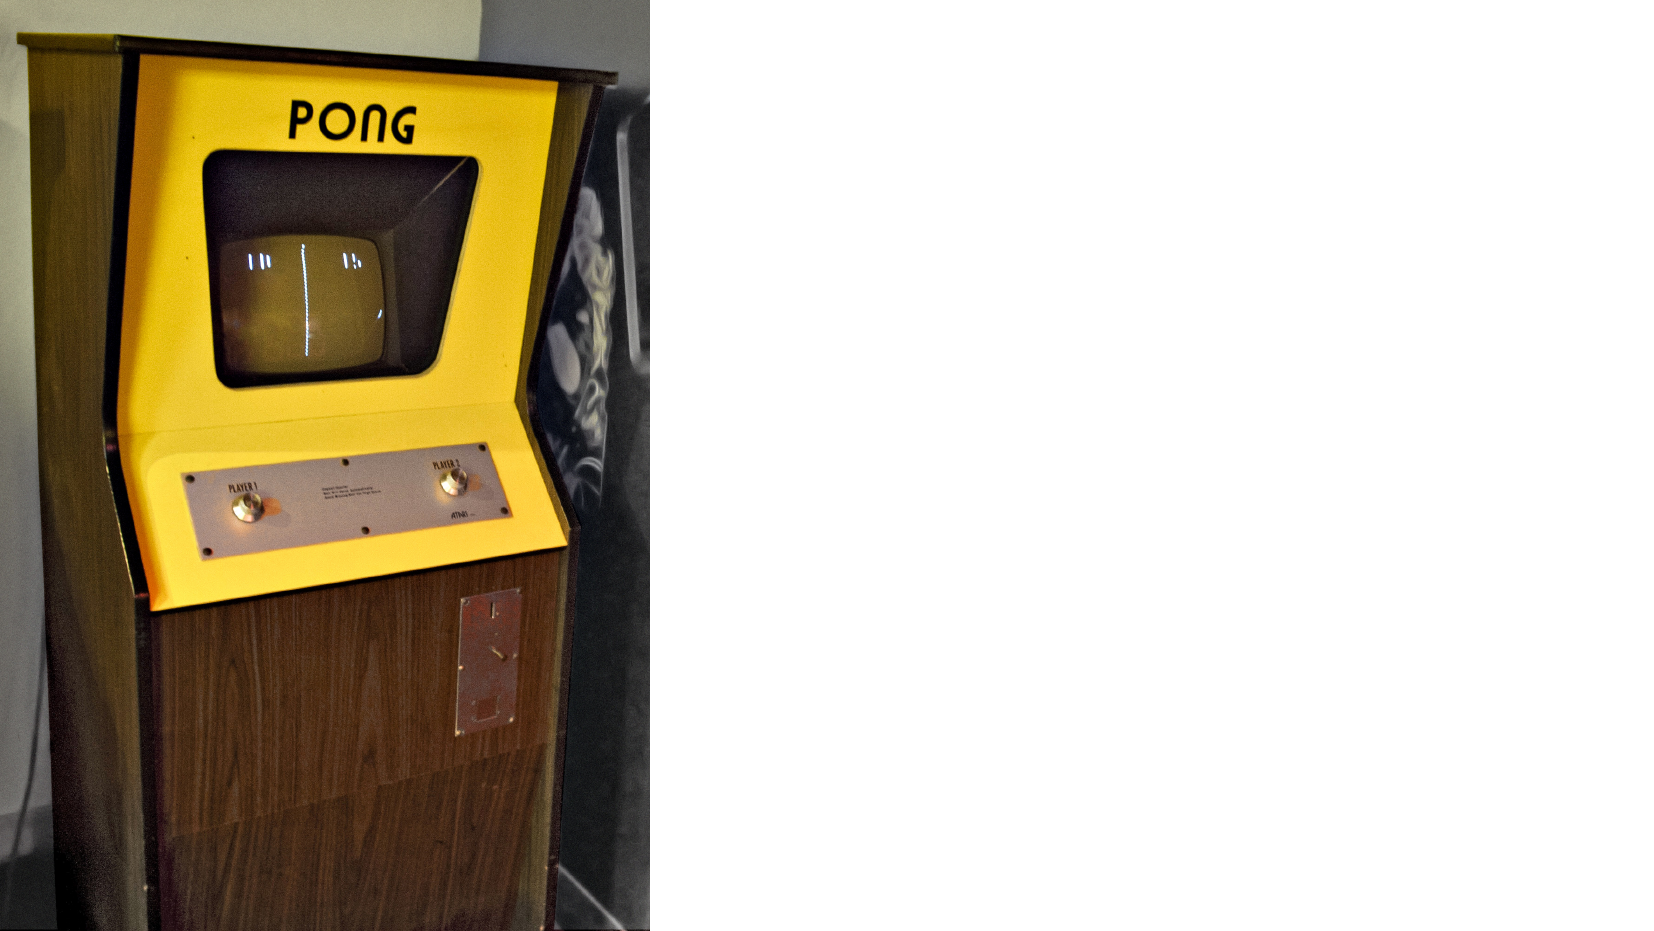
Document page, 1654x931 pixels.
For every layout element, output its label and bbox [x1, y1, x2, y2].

picture [0, 0, 650, 931]
